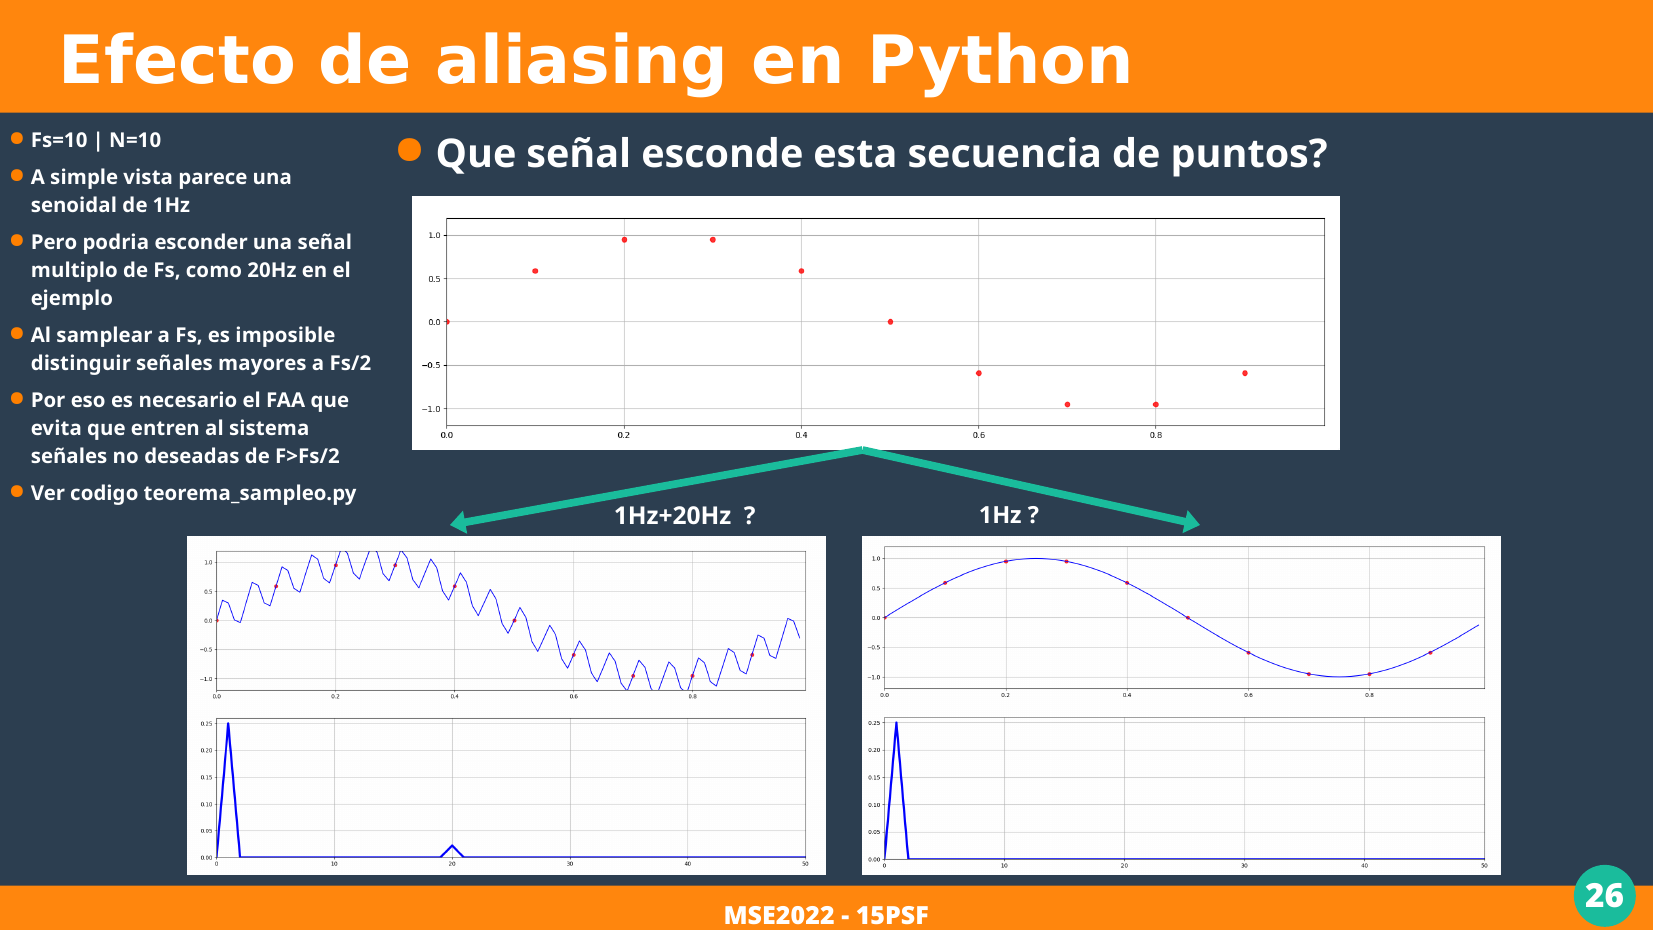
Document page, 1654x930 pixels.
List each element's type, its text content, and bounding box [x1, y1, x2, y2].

picture [862, 536, 1501, 875]
title Efecto de aliasing en Python [58, 1, 1594, 120]
list 1Hz ? [945, 498, 1040, 561]
picture [412, 226, 1340, 450]
list Que señal esconde esta secuencia de puntos? [379, 125, 1355, 226]
picture [187, 536, 826, 875]
list Fs=10 | N=10 A simple vista parece una senoidal de 1Hz Pero podria esconder una señal multiplo de Fs, como 20Hz en el ejemplo Al samplear a Fs, es imposible distinguir señales mayores a Fs/2 Por eso es necesario el FAA que evita que entren al sistema señales no deseadas de F>Fs/2 Ver codigo teorema_sampleo.py [1, 125, 376, 526]
list 1Hz+20Hz ? [579, 498, 758, 561]
